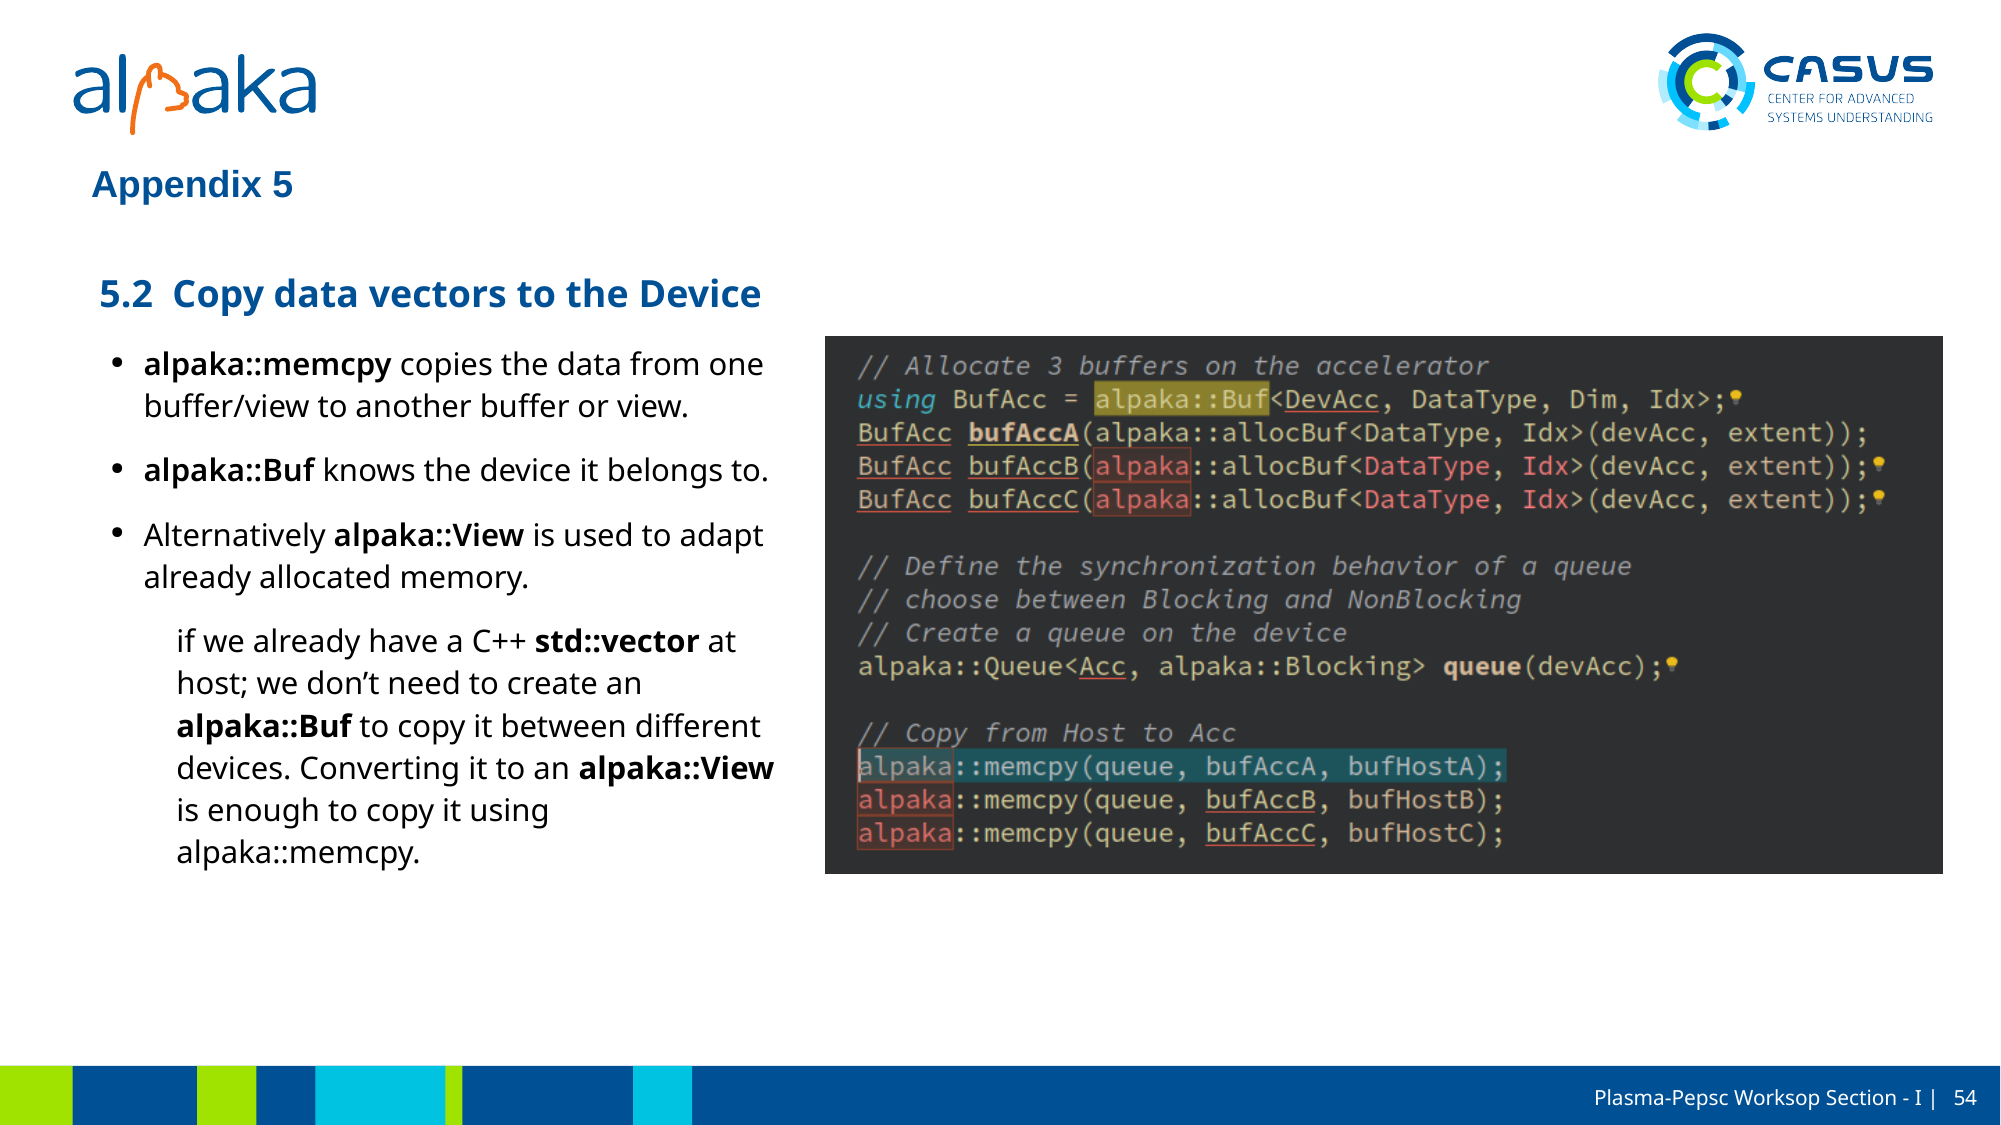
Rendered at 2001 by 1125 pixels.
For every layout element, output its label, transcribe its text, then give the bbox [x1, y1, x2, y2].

picture [825, 336, 1943, 875]
list alpaka::memcpy copies the data from one buffer/view to another buffer or view. alpaka::Buf knows the device it belongs to. Alternatively alpaka::View is used to adapt already allocated memory. if we already have a C++ std::vector at host; we don’t need to create an alpaka::Buf to copy it between different devices. Converting it to an alpaka::View is enough to copy it using alpaka::memcpy. [107, 297, 803, 875]
picture [72, 53, 317, 136]
picture [1658, 33, 1933, 131]
text_box Appendix 5 [76, 156, 373, 233]
list 5.2 Copy data vectors to the Device [96, 159, 787, 703]
